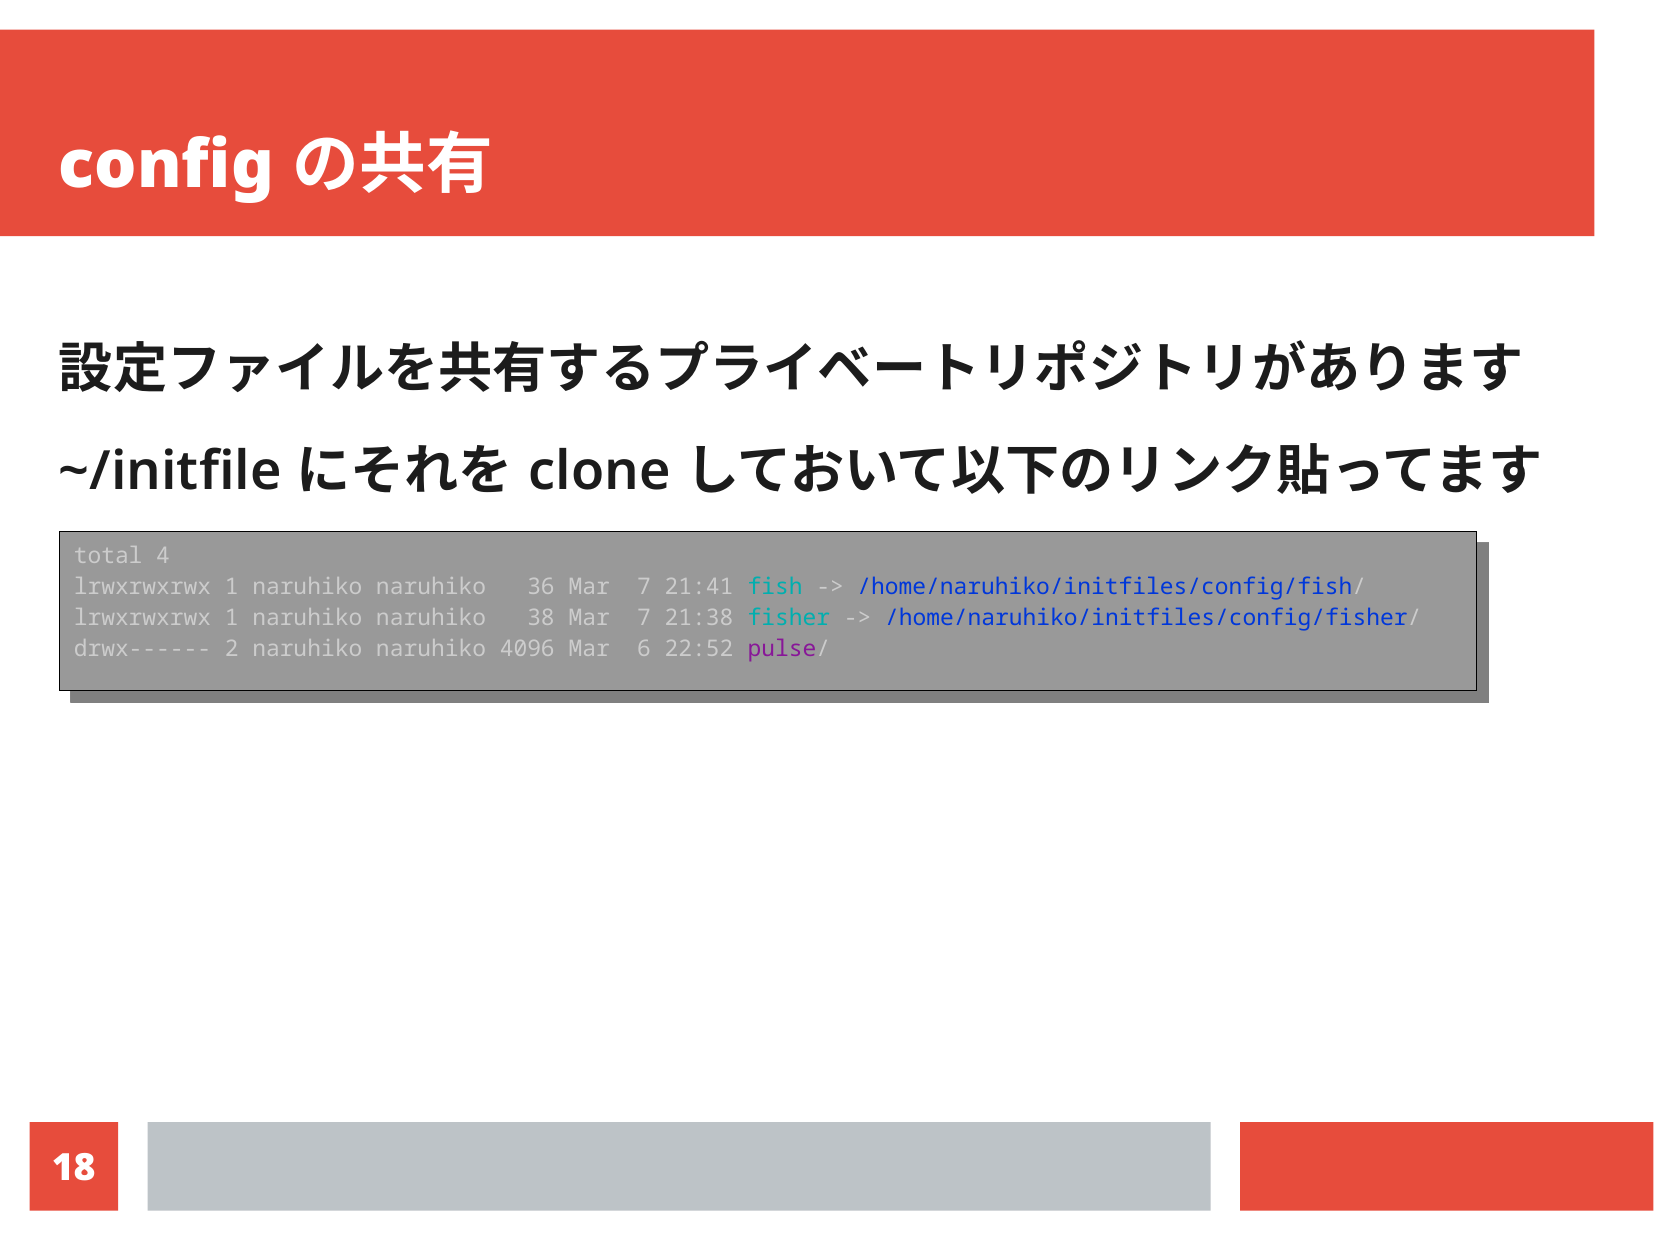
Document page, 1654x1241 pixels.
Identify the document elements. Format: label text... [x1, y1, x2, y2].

list 設定ファイルを共有するプライベートリポジトリがあります ~/initfileにそれをcloneしておいて以下のリンク貼ってます [59, 324, 1565, 1093]
title configの共有 [59, 59, 1595, 207]
text_box total 4 lrwxrwxrwx 1 naruhiko naruhiko 36 Mar 7 21:41 fish -> /home/naruhiko/initfiles/config/fish/ lrwxrwxrwx 1 naruhiko naruhiko 38 Mar 7 21:38 fisher -> /home/naruhiko/initfiles/config/fisher/ drwx------ 2 naruhiko naruhiko 4096 Mar 6 22:52 pulse/ [59, 531, 1477, 691]
